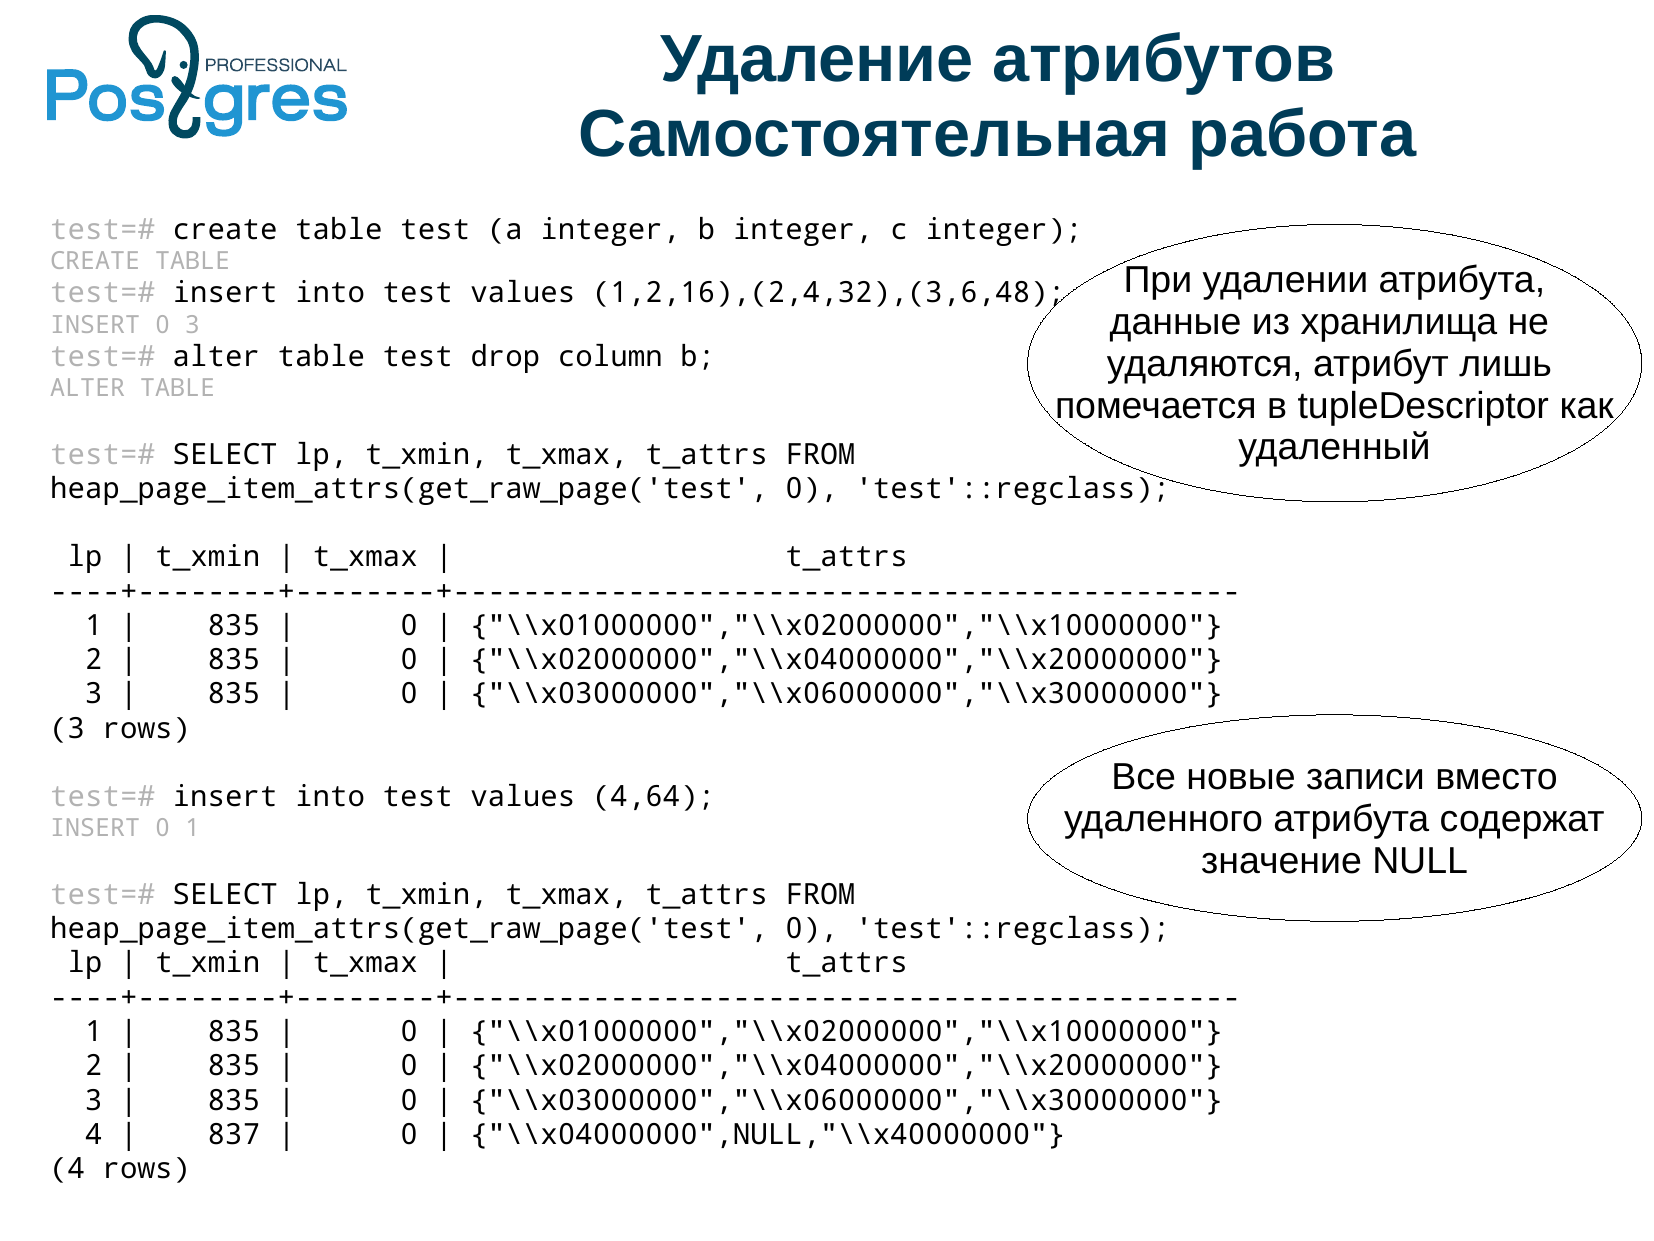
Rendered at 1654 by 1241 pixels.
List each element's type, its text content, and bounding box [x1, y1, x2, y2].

title Удаление атрибутов Самостоятельная работа [389, 20, 1607, 171]
text_box test=# create table test (a integer, b integer, c integer); CREATE TABLE test=# insert into test values (1,2,16),(2,4,32),(3,6,48); INSERT 0 3 test=# alter table test drop column b; ALTER TABLE test=# SELECT lp, t_xmin, t_xmax, t_attrs FROM heap_page_item_attrs(get_raw_page('test', 0), 'test'::regclass); lp | t_xmin | t_xmax | t_attrs ----+--------+--------+--------------------------------------------- 1 | 835 | 0 | {"\\x01000000","\\x02000000","\\x10000000"} 2 | 835 | 0 | {"\\x02000000","\\x04000000","\\x20000000"} 3 | 835 | 0 | {"\\x03000000","\\x06000000","\\x30000000"} (3 rows) test=# insert into test values (4,64); INSERT 0 1 test=# SELECT lp, t_xmin, t_xmax, t_attrs FROM heap_page_item_attrs(get_raw_page('test', 0), 'test'::regclass); lp | t_xmin | t_xmax | t_attrs ----+--------+--------+--------------------------------------------- 1 | 835 | 0 | {"\\x01000000","\\x02000000","\\x10000000"} 2 | 835 | 0 | {"\\x02000000","\\x04000000","\\x20000000"} 3 | 835 | 0 | {"\\x03000000","\\x06000000","\\x30000000"} 4 | 837 | 0 | {"\\x04000000",NULL,"\\x40000000"} (4 rows) [35, 204, 1571, 1193]
text_box Все новые записи вместо удаленного атрибута содержат значение NULL [1027, 714, 1642, 922]
text_box При удалении атрибута, данные из хранилища не удаляются, атрибут лишь помечается в tupleDescriptor как удаленный [1027, 224, 1642, 502]
